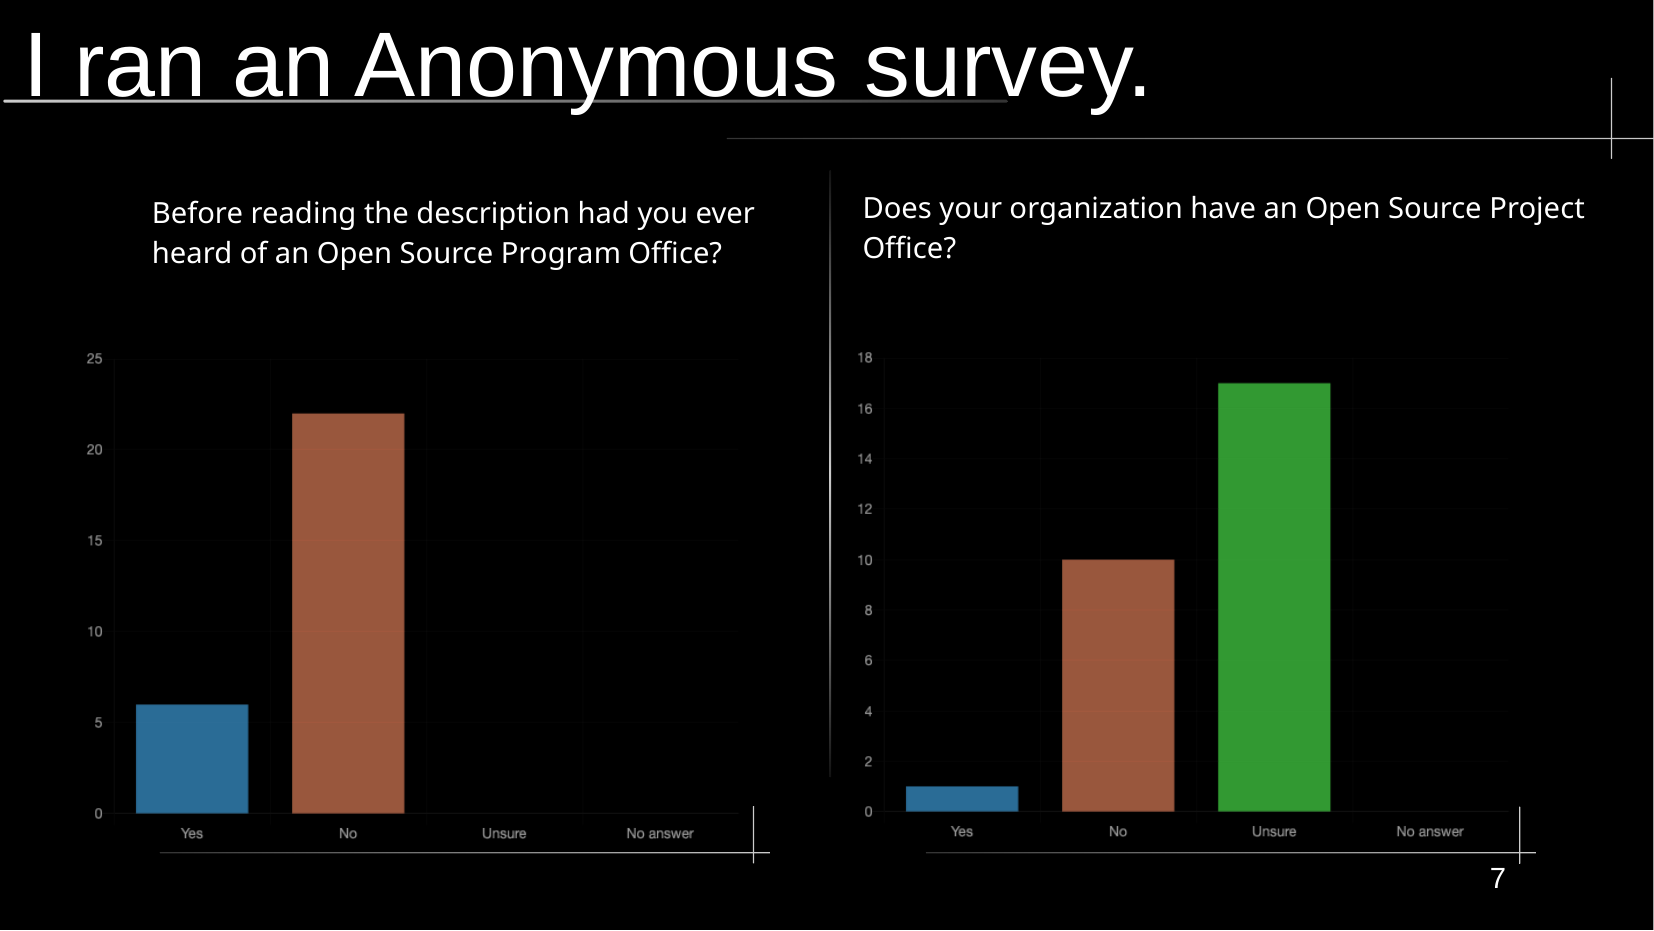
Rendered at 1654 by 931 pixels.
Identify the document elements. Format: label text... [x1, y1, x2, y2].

list Before reading the description had you ever heard of an Open Source Program Office? [80, 192, 808, 451]
title I ran an Anonymous survey. [23, 11, 1589, 119]
list Does your organization have an Open Source Project Office? [862, 187, 1589, 445]
picture [850, 351, 1512, 847]
picture [80, 353, 742, 849]
